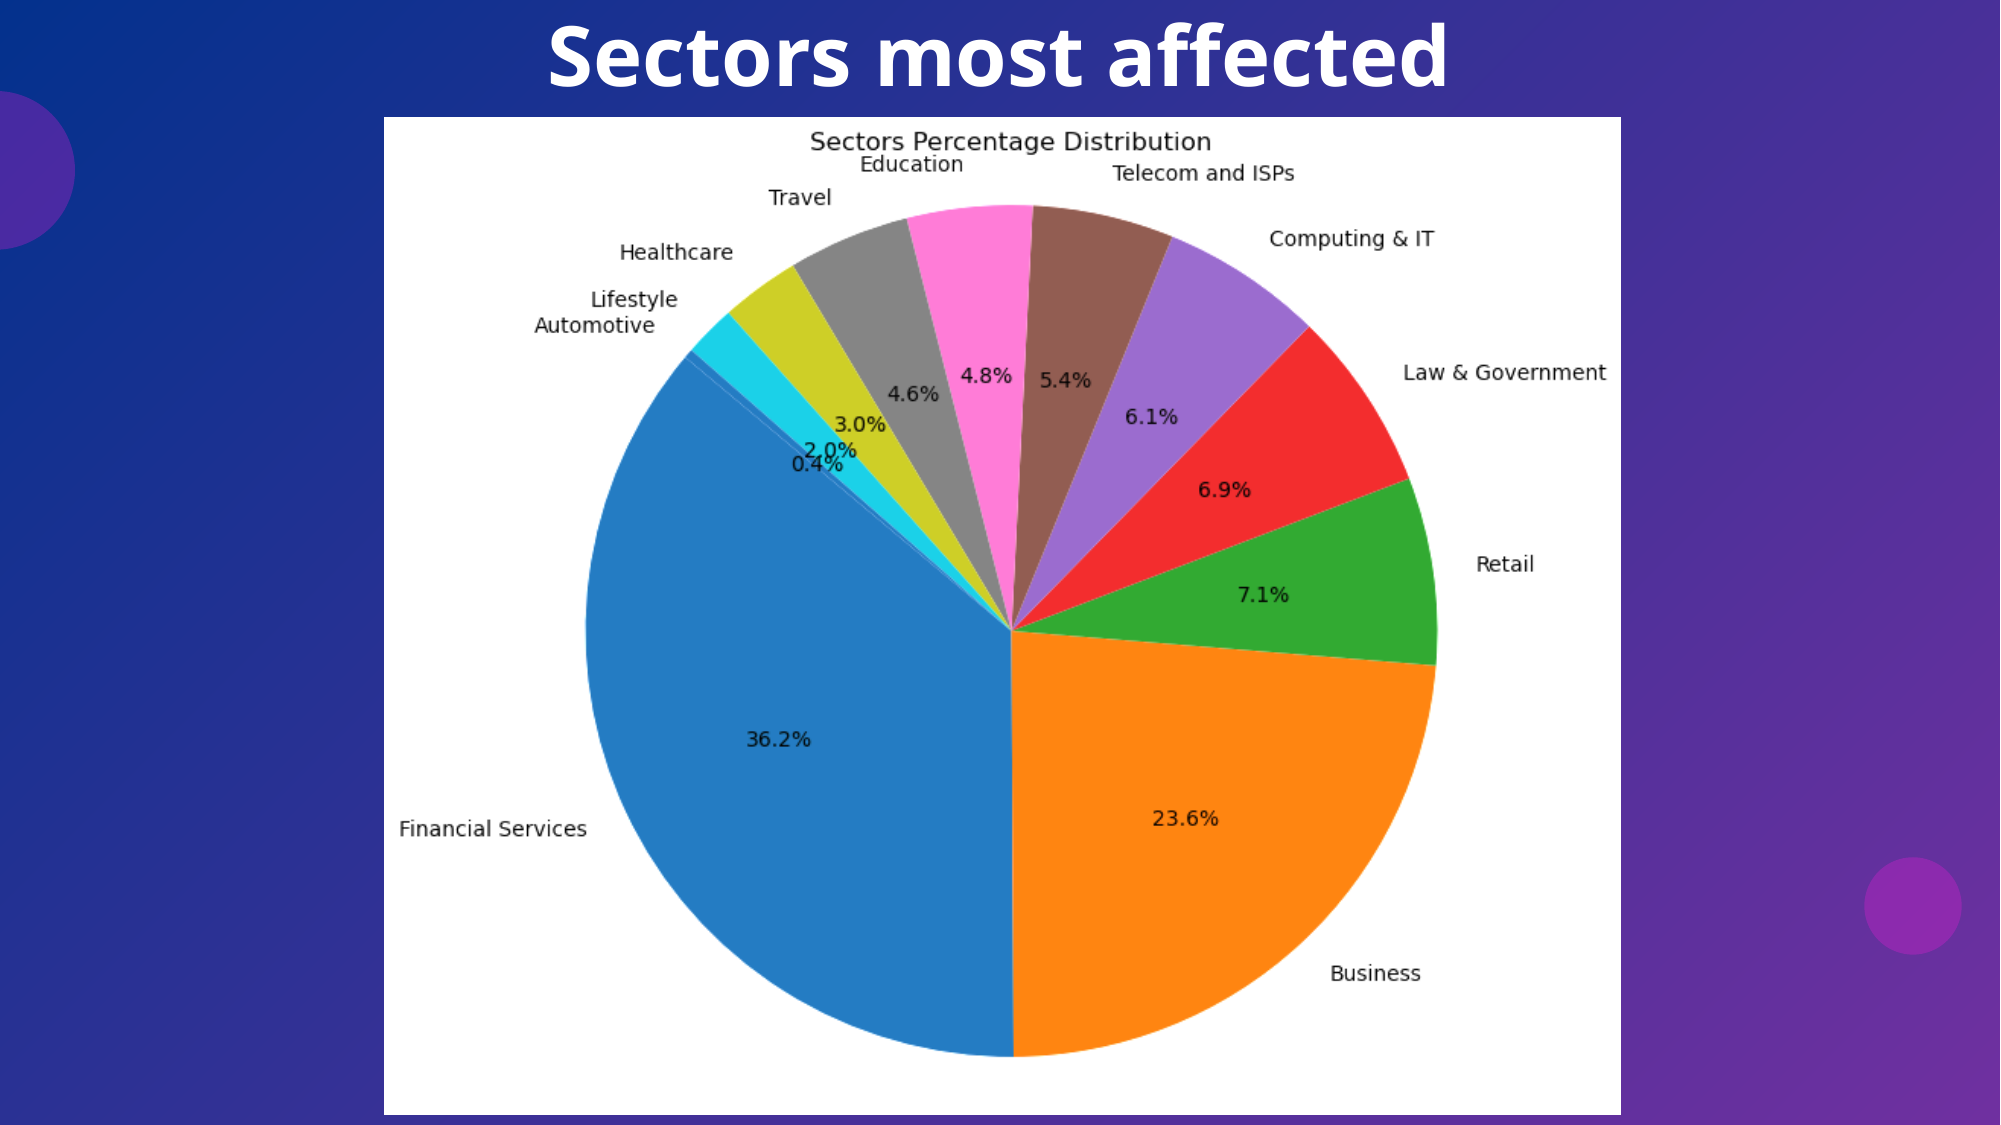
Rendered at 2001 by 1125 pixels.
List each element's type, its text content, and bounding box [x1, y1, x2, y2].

text_box [0, 0, 2000, 1125]
picture [384, 117, 1621, 1115]
list Sectors most affected [266, 14, 1734, 105]
